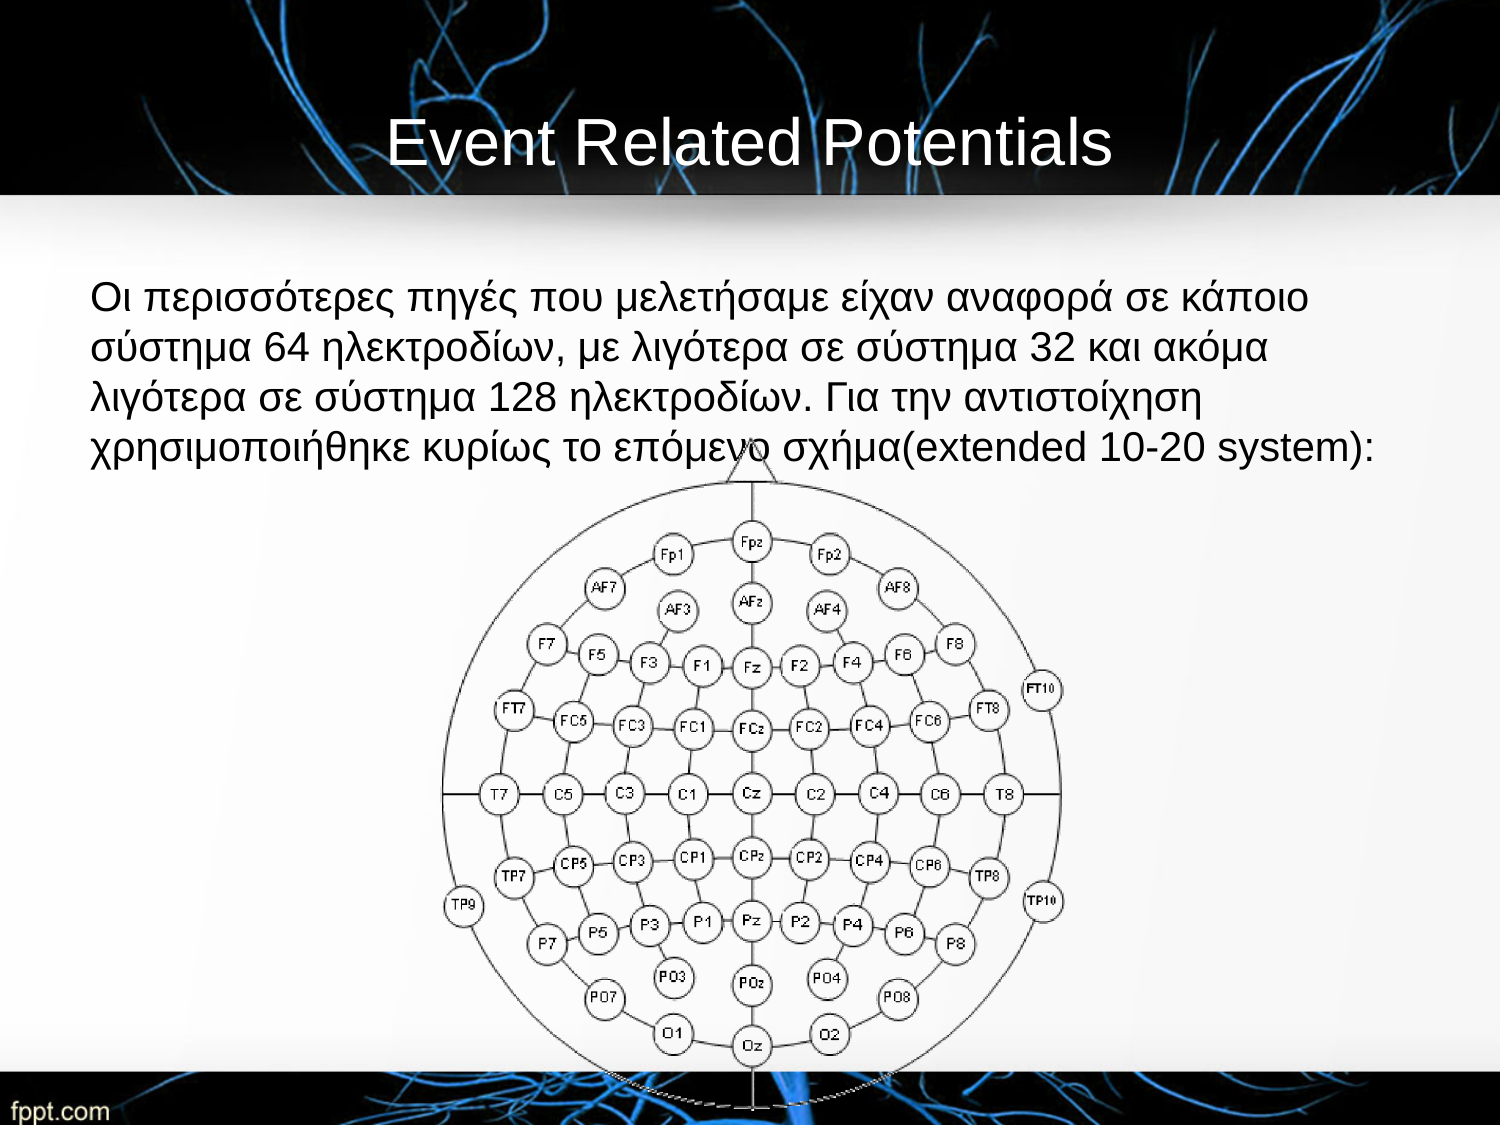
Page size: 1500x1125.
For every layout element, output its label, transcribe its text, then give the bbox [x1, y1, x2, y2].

title Event Related Potentials [75, 45, 1425, 233]
picture [0, 0, 1500, 1125]
list Οι περισσότερες πηγές που μελετήσαμε είχαν αναφορά σε κάποιο σύστημα 64 ηλεκτροδίων, με λιγότερα σε σύστημα 32 και ακόμα λιγότερα σε σύστημα 128 ηλεκτροδίων. Για την αντιστοίχηση χρησιμοποιήθηκε κυρίως το επόμενο σχήμα(extended 10-20 system): [75, 262, 1425, 1005]
